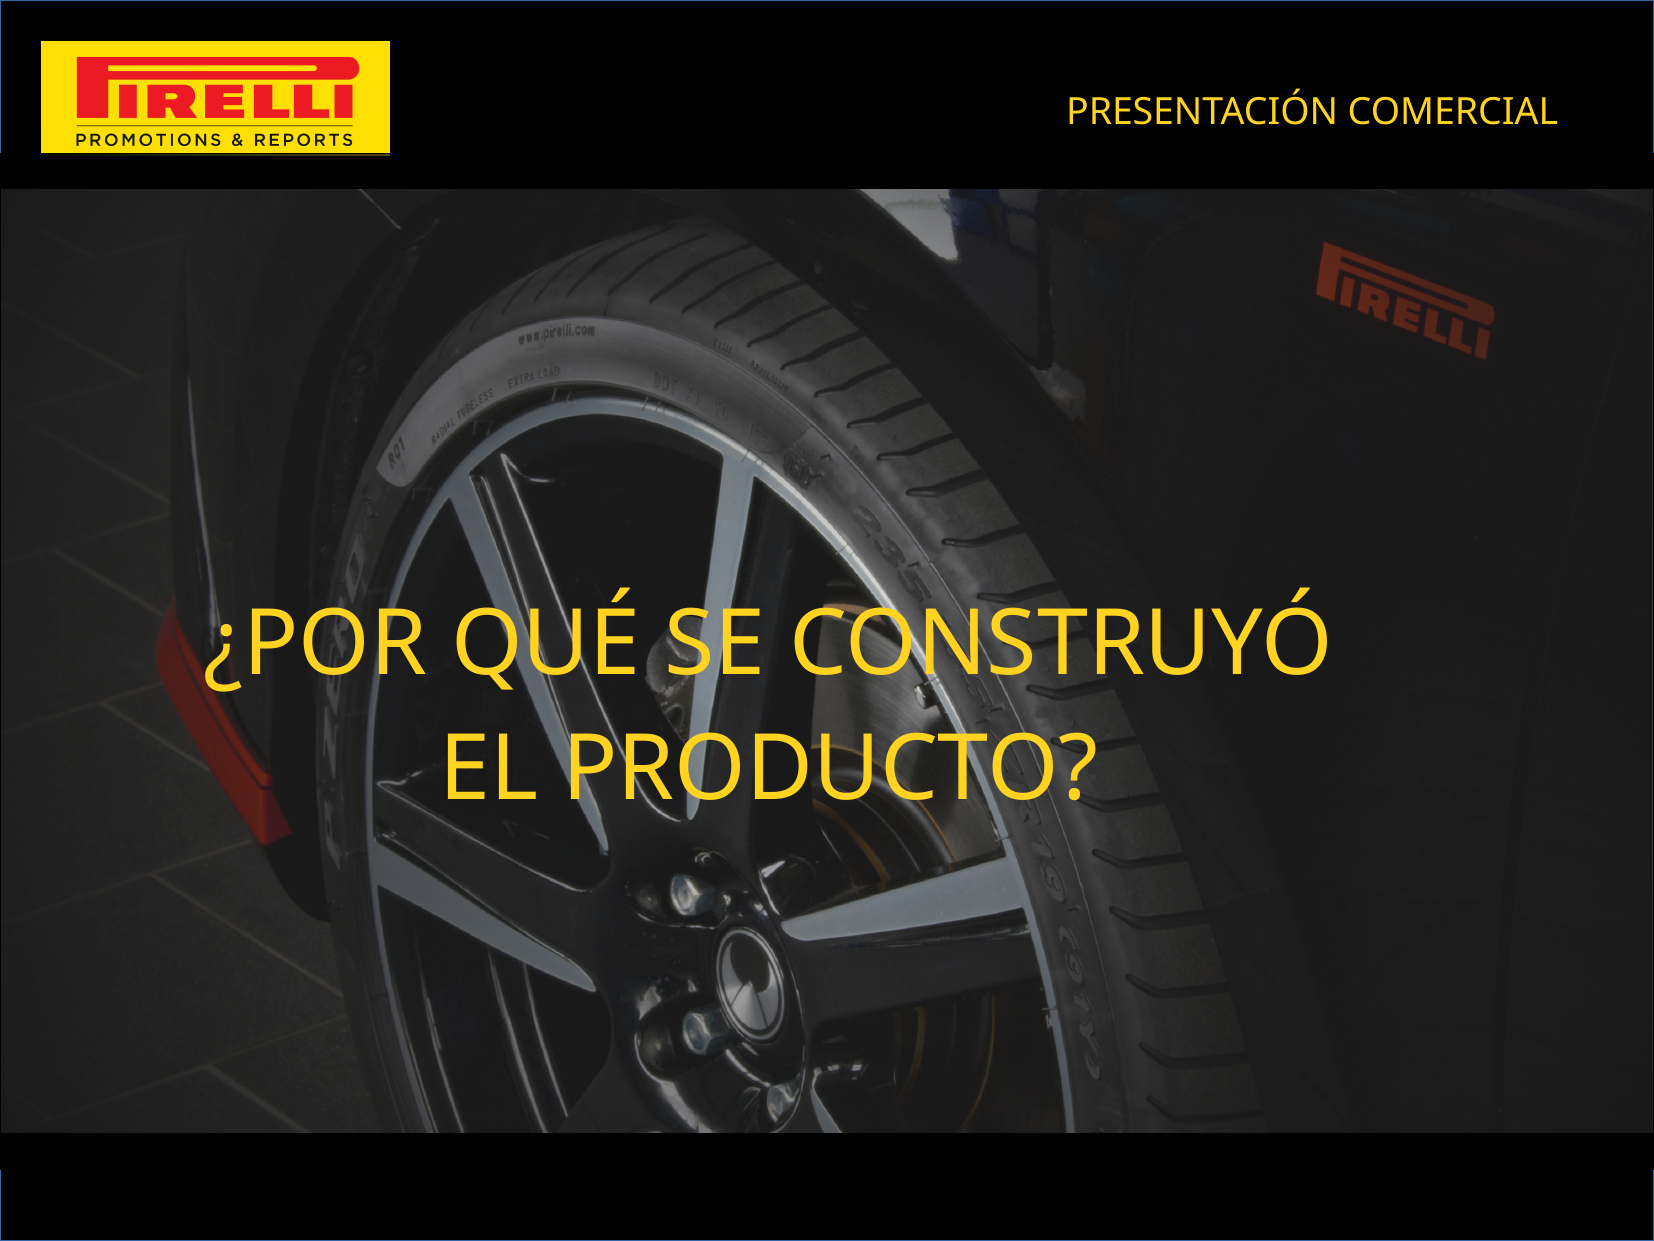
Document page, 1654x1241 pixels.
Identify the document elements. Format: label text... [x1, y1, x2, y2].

text_box ¿POR QUÉ SE CONSTRUYÓ EL PRODUCTO? [188, 568, 1493, 768]
picture [41, 41, 390, 153]
text_box [0, 0, 1654, 1241]
text_box PRESENTACIÓN COMERCIAL [1051, 77, 1634, 130]
